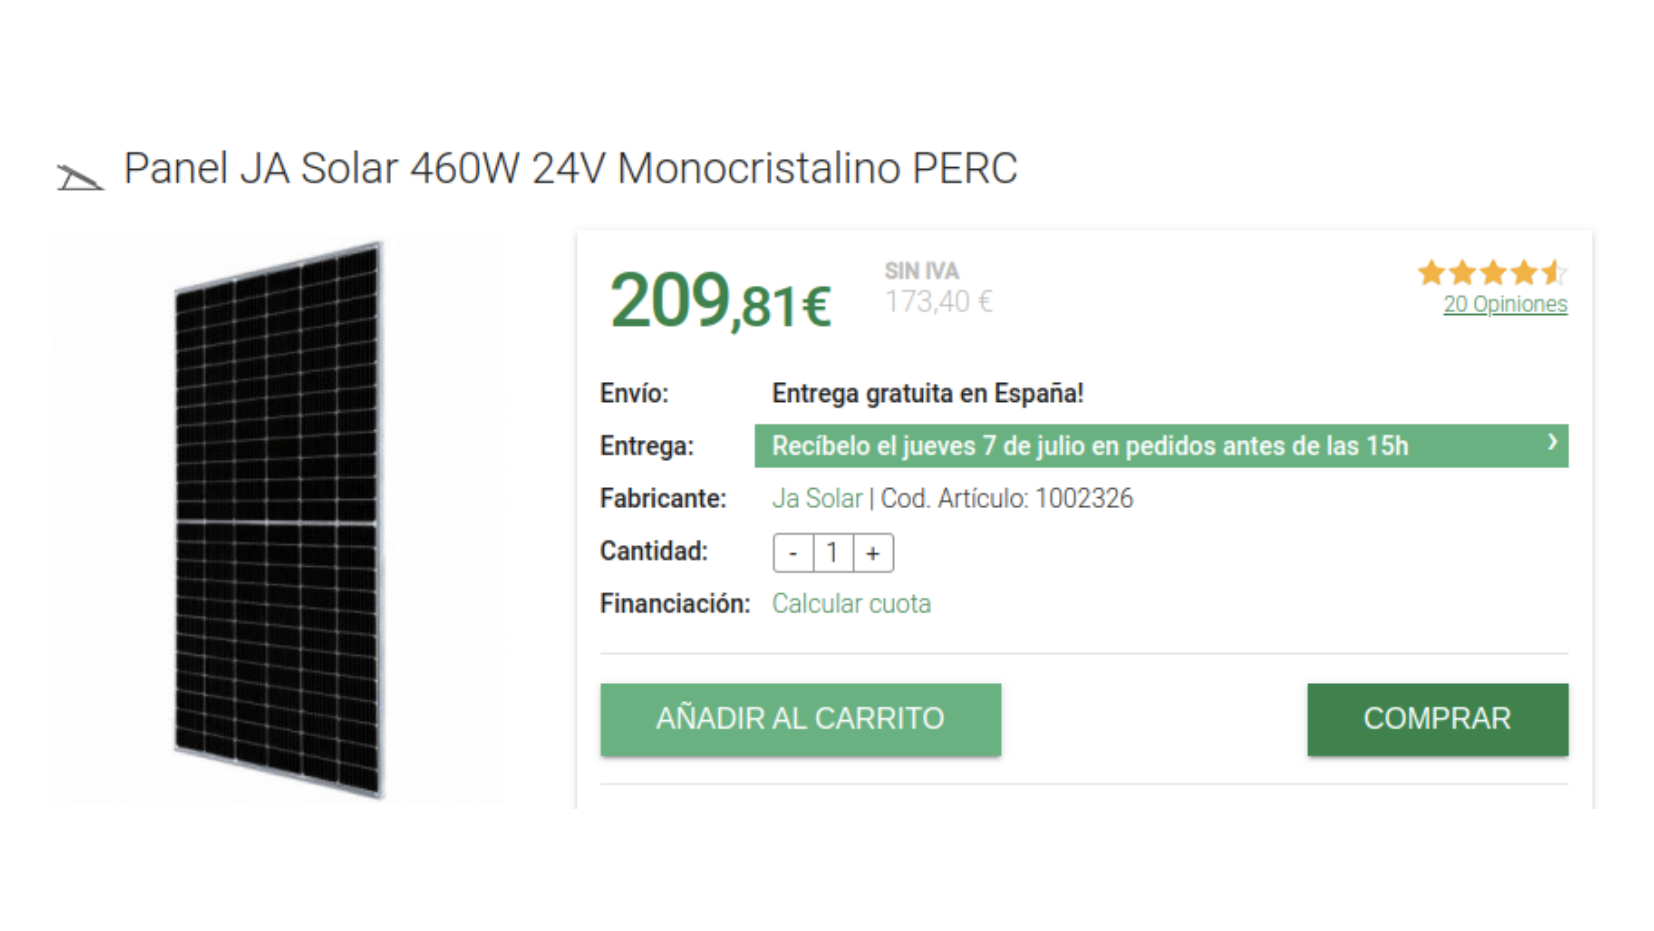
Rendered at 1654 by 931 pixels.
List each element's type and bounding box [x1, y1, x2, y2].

picture [32, 129, 1629, 810]
